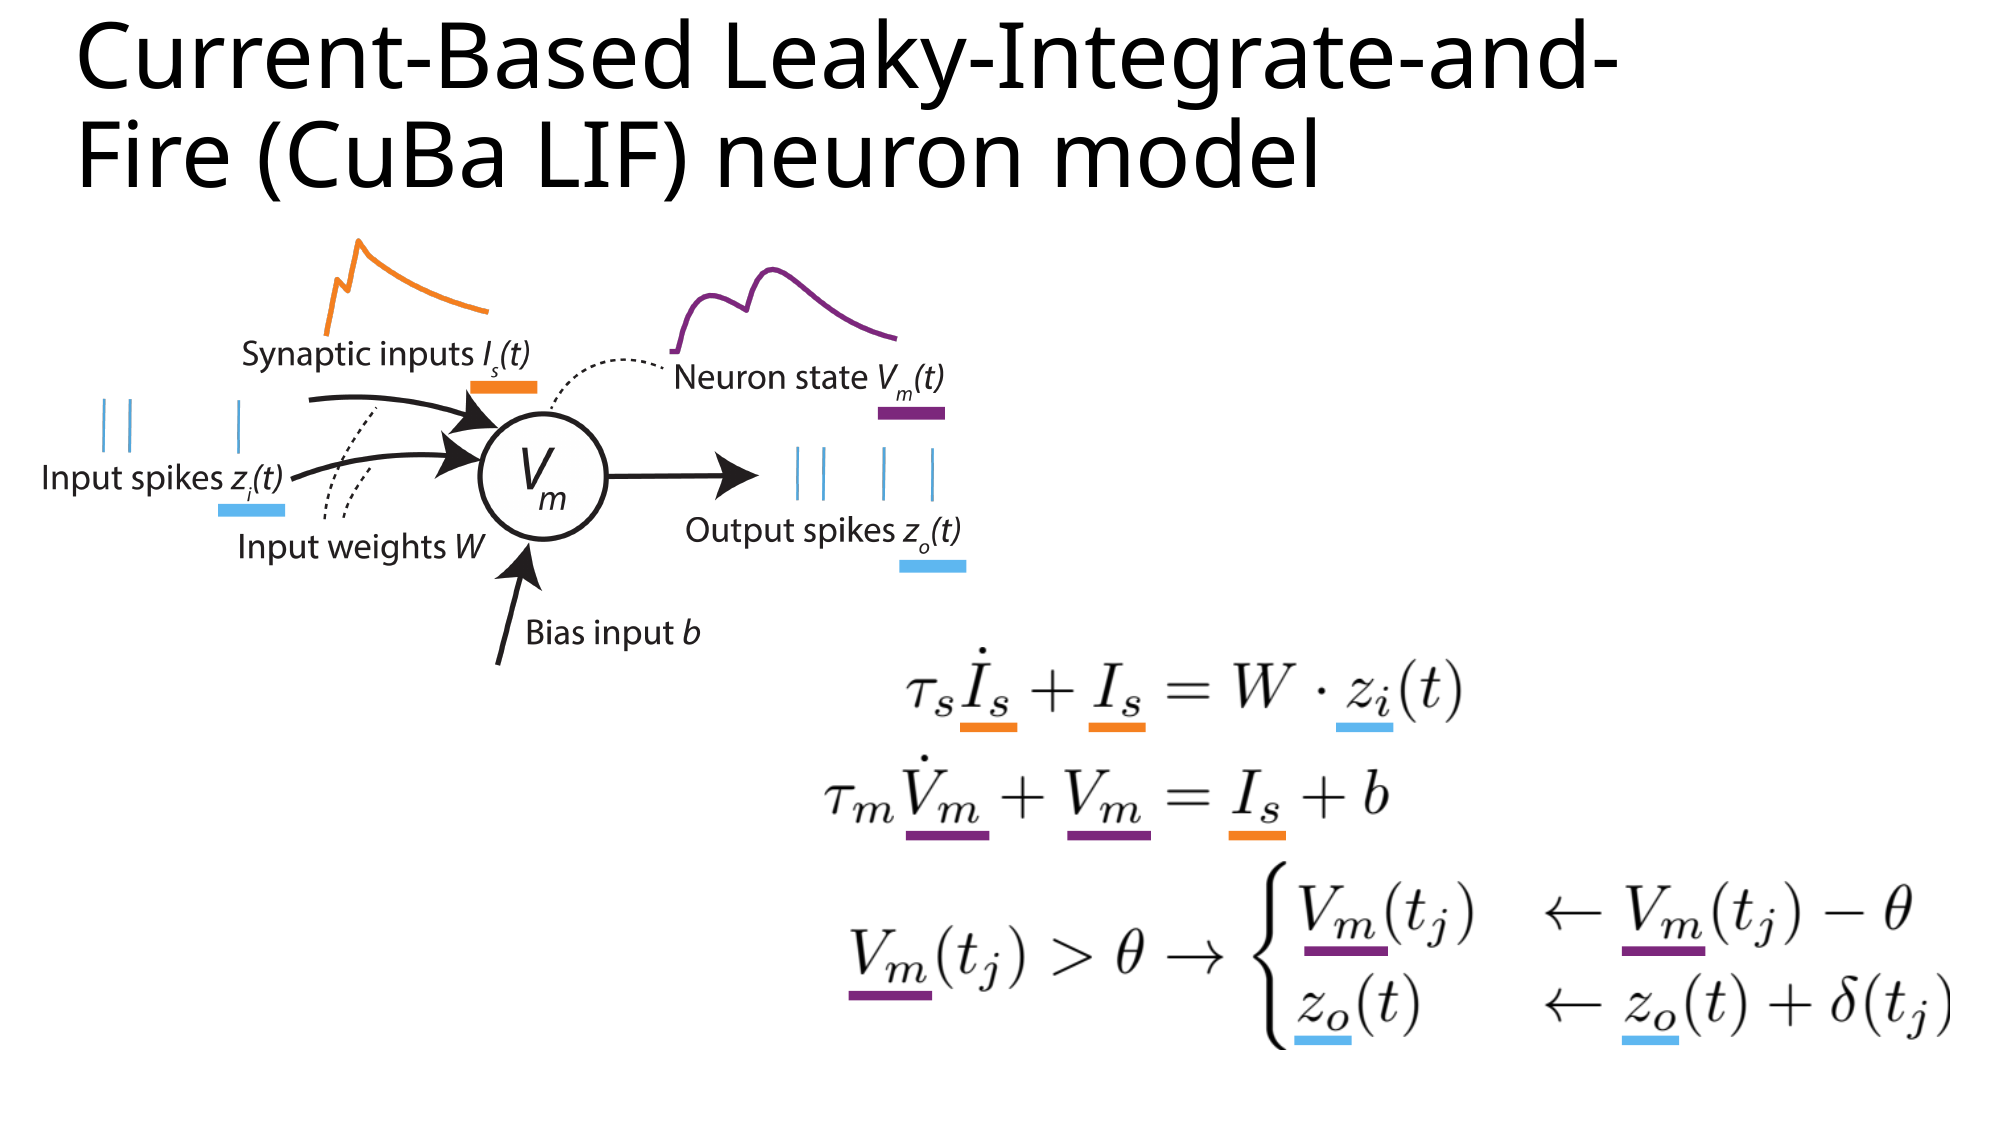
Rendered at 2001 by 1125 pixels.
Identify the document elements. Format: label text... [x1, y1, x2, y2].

text_box [1621, 1035, 1680, 1046]
text_box [905, 830, 990, 841]
text_box [899, 559, 967, 573]
text_box [848, 990, 933, 1001]
title Current-Based Leaky-Integrate-and-Fire (CuBa LIF) neuron model [59, 1, 1785, 220]
text_box [1294, 1035, 1352, 1046]
text_box [1304, 946, 1388, 956]
text_box [960, 722, 1018, 733]
text_box [1621, 946, 1706, 956]
text_box [1088, 722, 1146, 733]
picture [37, 228, 1951, 1051]
text_box [470, 380, 538, 394]
text_box [1336, 722, 1394, 733]
text_box [1067, 830, 1151, 841]
text_box [877, 406, 945, 420]
text_box [1228, 830, 1286, 841]
text_box [218, 503, 286, 517]
